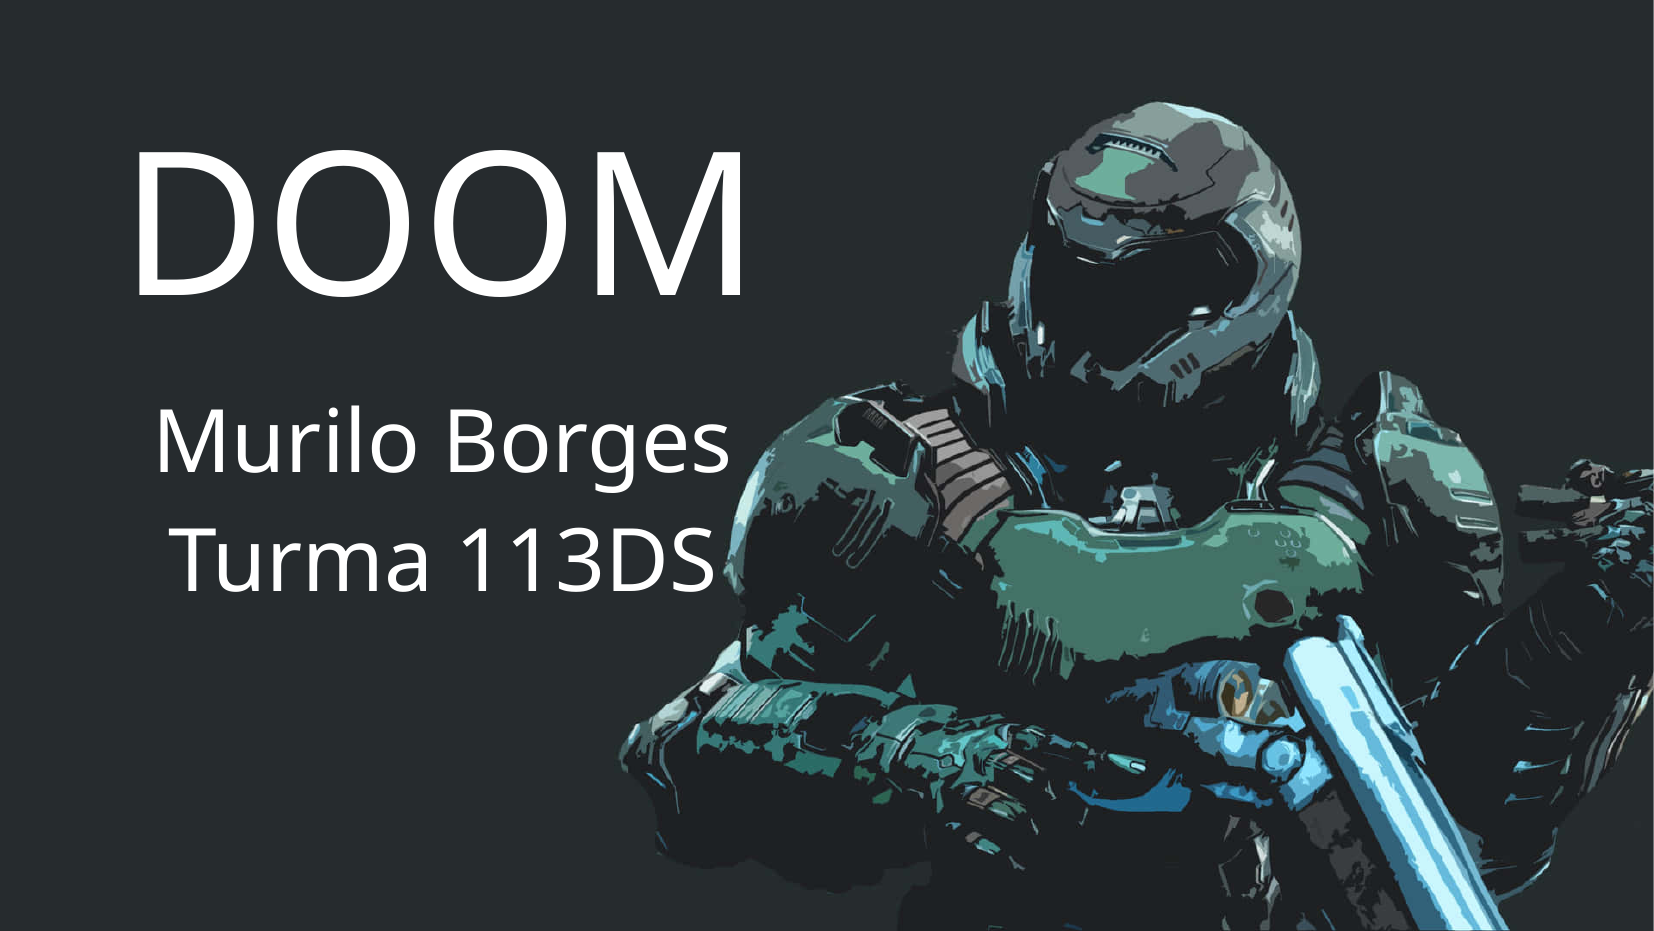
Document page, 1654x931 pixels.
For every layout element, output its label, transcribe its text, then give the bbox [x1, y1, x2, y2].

picture [0, 0, 1654, 931]
subtitle Murilo Borges Turma 113DS [0, 228, 945, 768]
title DOOM [82, 88, 798, 228]
